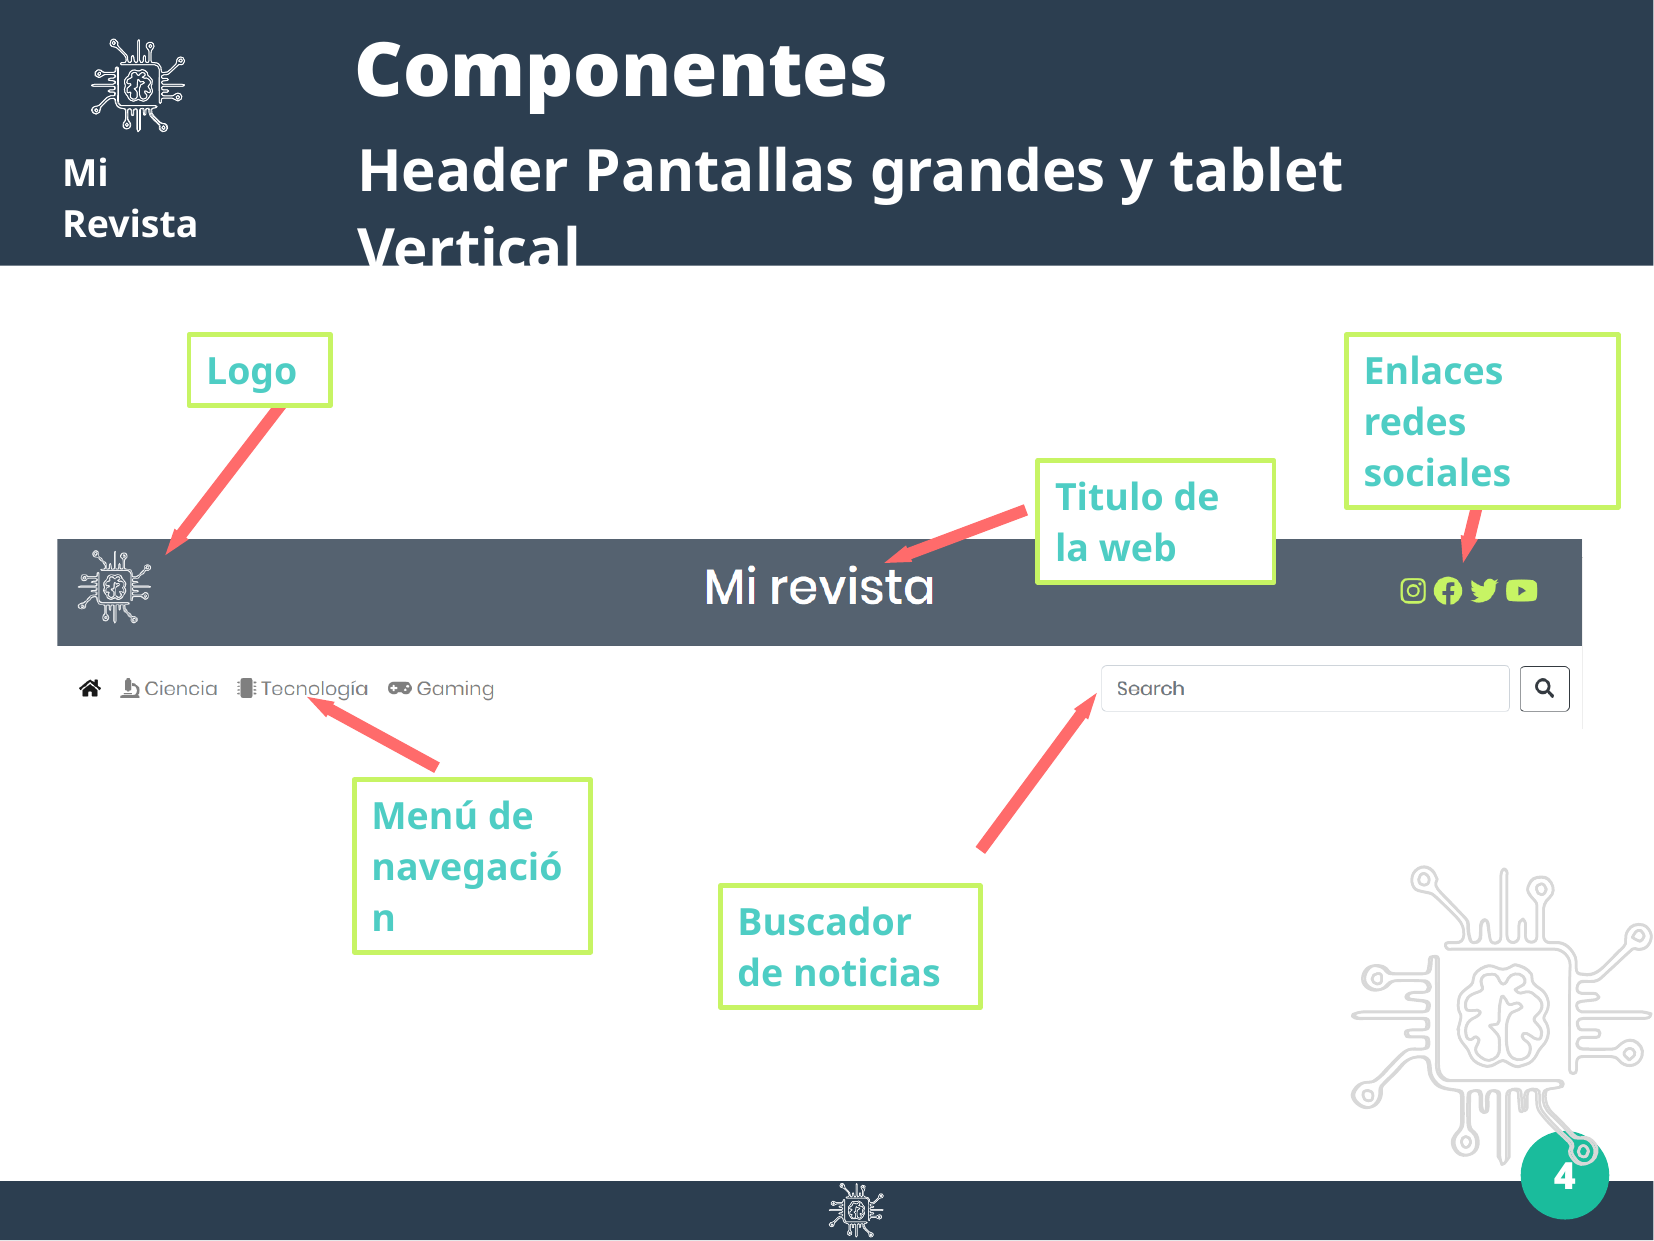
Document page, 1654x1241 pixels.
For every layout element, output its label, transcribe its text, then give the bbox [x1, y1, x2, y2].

text_box Enlaces redes sociales [1346, 334, 1619, 449]
picture [57, 324, 1583, 1152]
text_box Header Pantallas grandes y tablet Vertical [342, 121, 1501, 284]
picture [826, 1181, 886, 1241]
text_box Logo [188, 334, 331, 402]
title Componentes [354, 0, 1630, 146]
picture [1339, 855, 1654, 1182]
text_box Menú de navegación [354, 779, 591, 894]
text_box Titulo de la web [1037, 460, 1274, 575]
picture [87, 35, 189, 137]
text_box Mi Revista [47, 138, 260, 249]
text_box Buscador de noticias [720, 885, 981, 1000]
